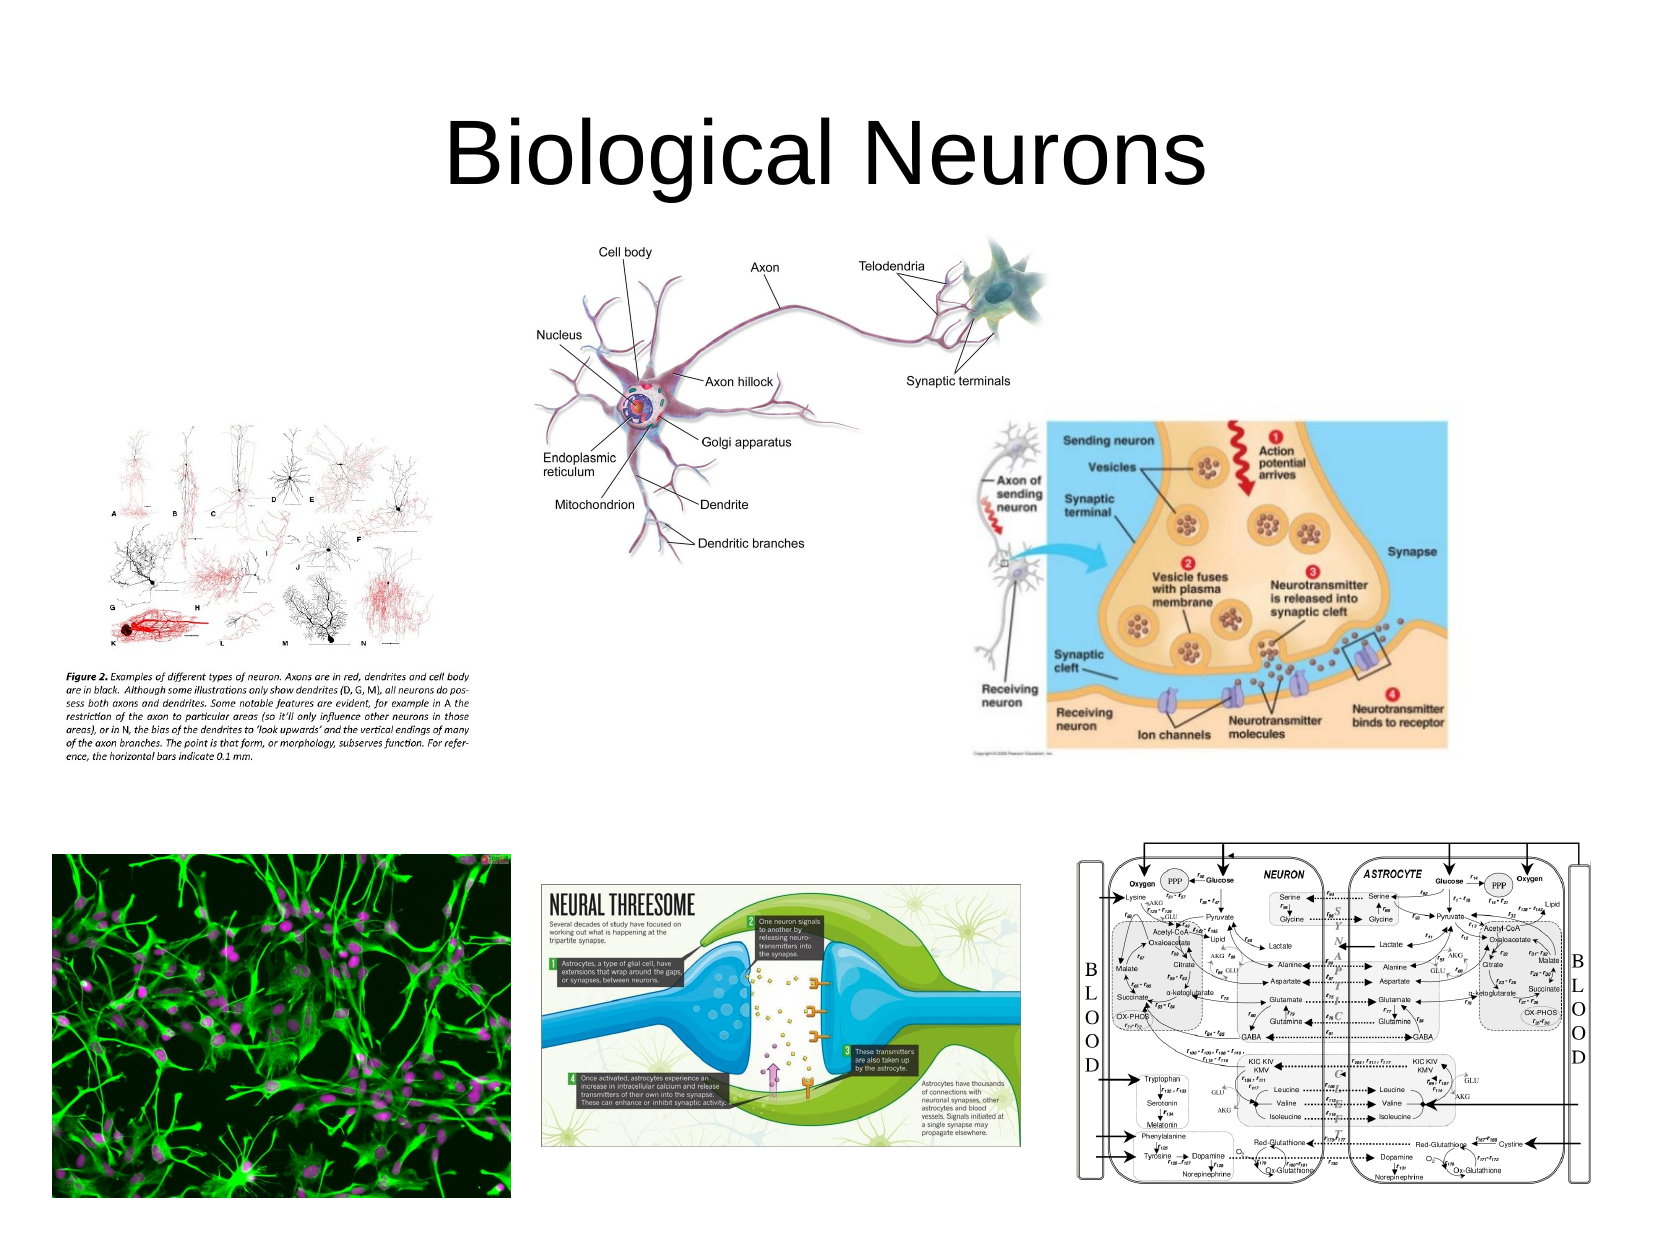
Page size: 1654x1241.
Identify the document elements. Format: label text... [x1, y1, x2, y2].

title Biological Neurons [82, 49, 1571, 257]
picture [541, 884, 1021, 1147]
picture [1076, 841, 1591, 1186]
picture [525, 226, 1561, 781]
picture [52, 854, 511, 1199]
picture [60, 421, 477, 766]
